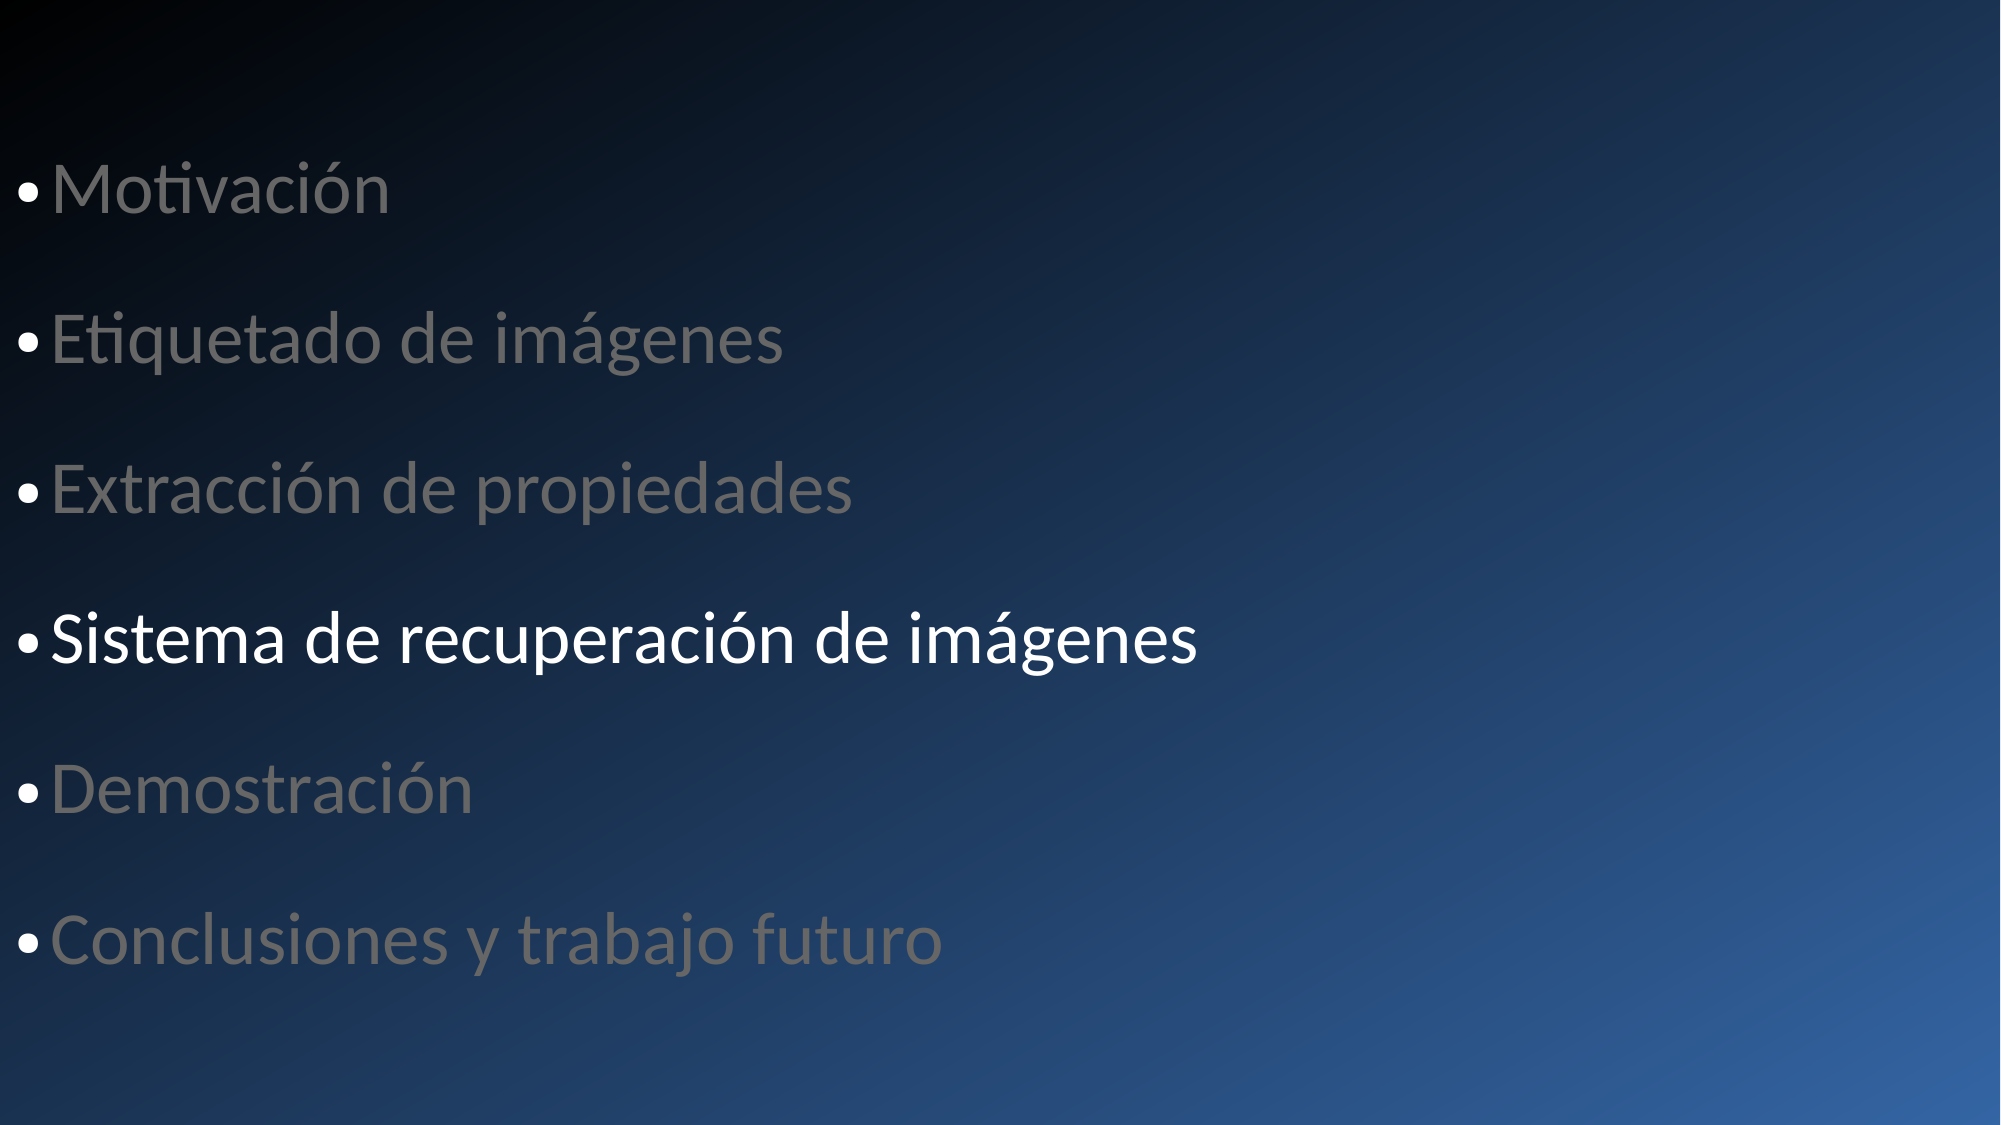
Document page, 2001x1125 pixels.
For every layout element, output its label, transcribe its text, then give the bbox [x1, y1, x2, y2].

text_box Motivación Etiquetado de imágenes Extracción de propiedades Sistema de recuperación de imágenes Demostración Conclusiones y trabajo futuro [0, 0, 2001, 1125]
